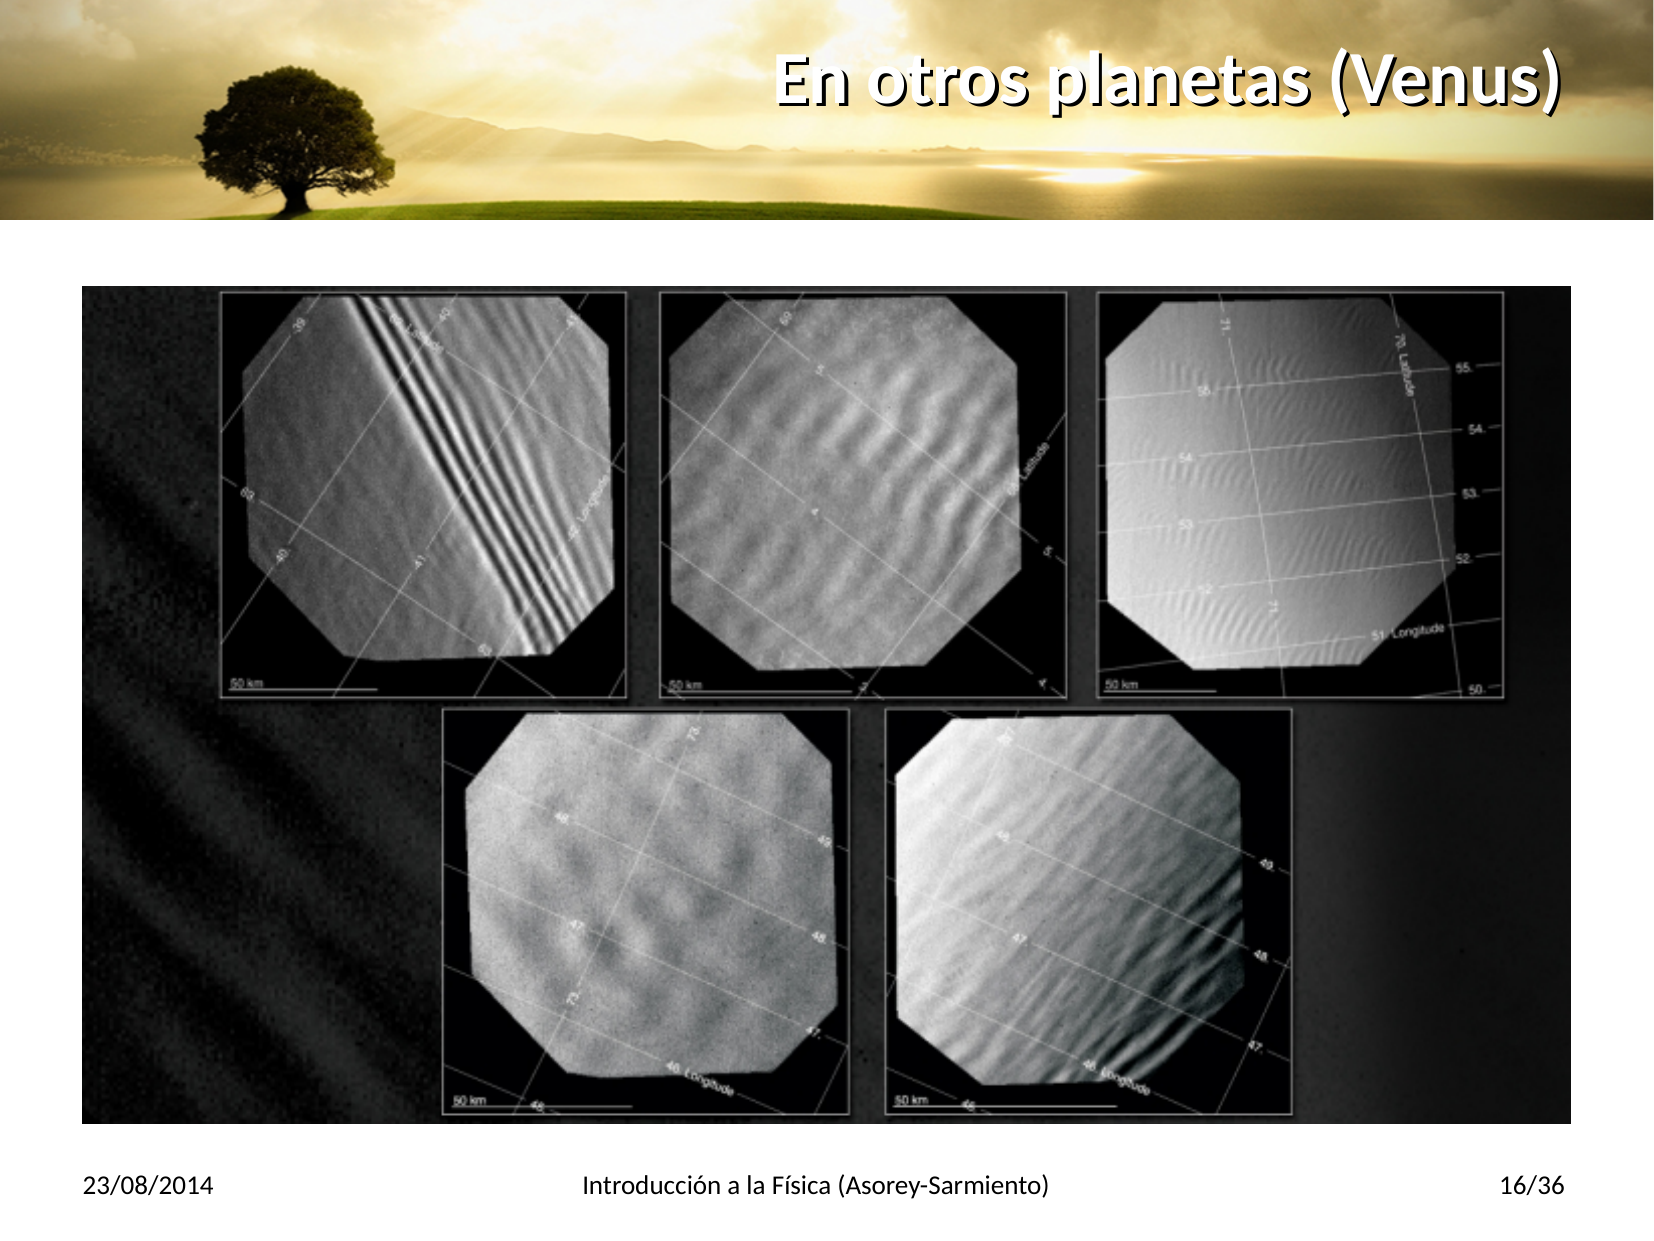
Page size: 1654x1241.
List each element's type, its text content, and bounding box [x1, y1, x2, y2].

picture [82, 286, 1571, 1124]
title En otros planetas (Venus) [75, 19, 1564, 151]
picture [0, 0, 1654, 220]
